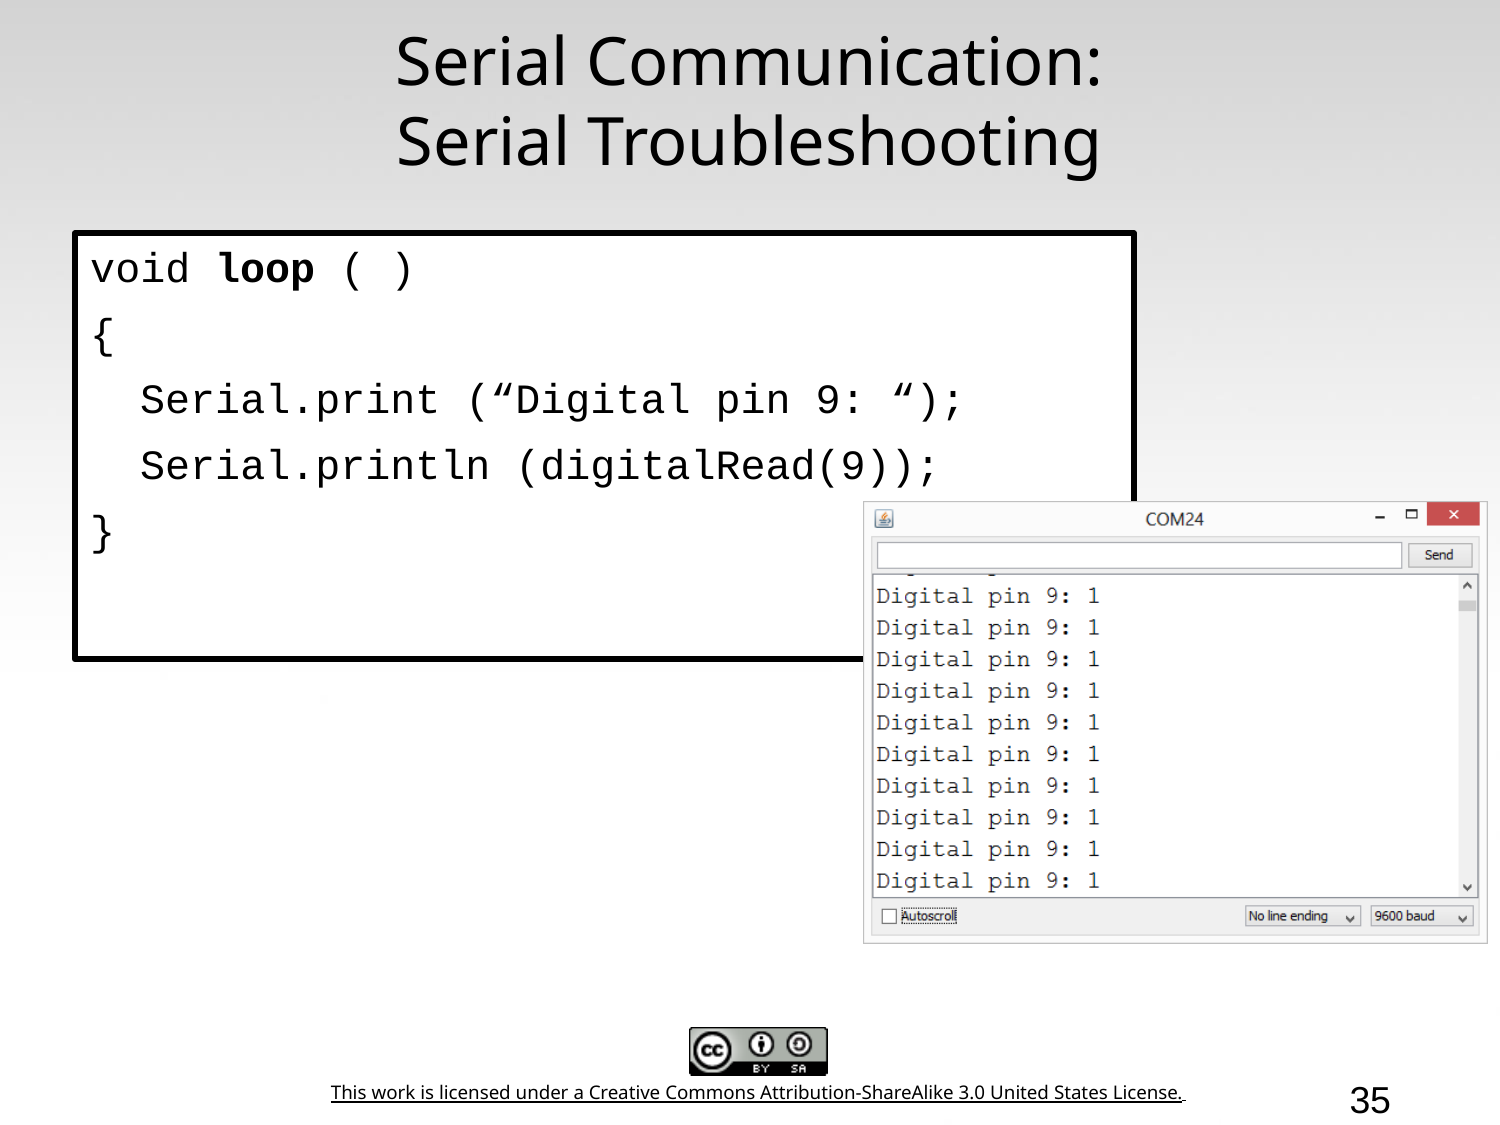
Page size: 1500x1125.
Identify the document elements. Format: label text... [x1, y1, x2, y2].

picture [0, 0, 1500, 1125]
list void loop ( ) { Serial.print (“Digital pin 9: “); Serial.println (digitalRead(9)); } [75, 233, 1134, 660]
title Serial Communication: Serial Troubleshooting [112, 5, 1388, 193]
